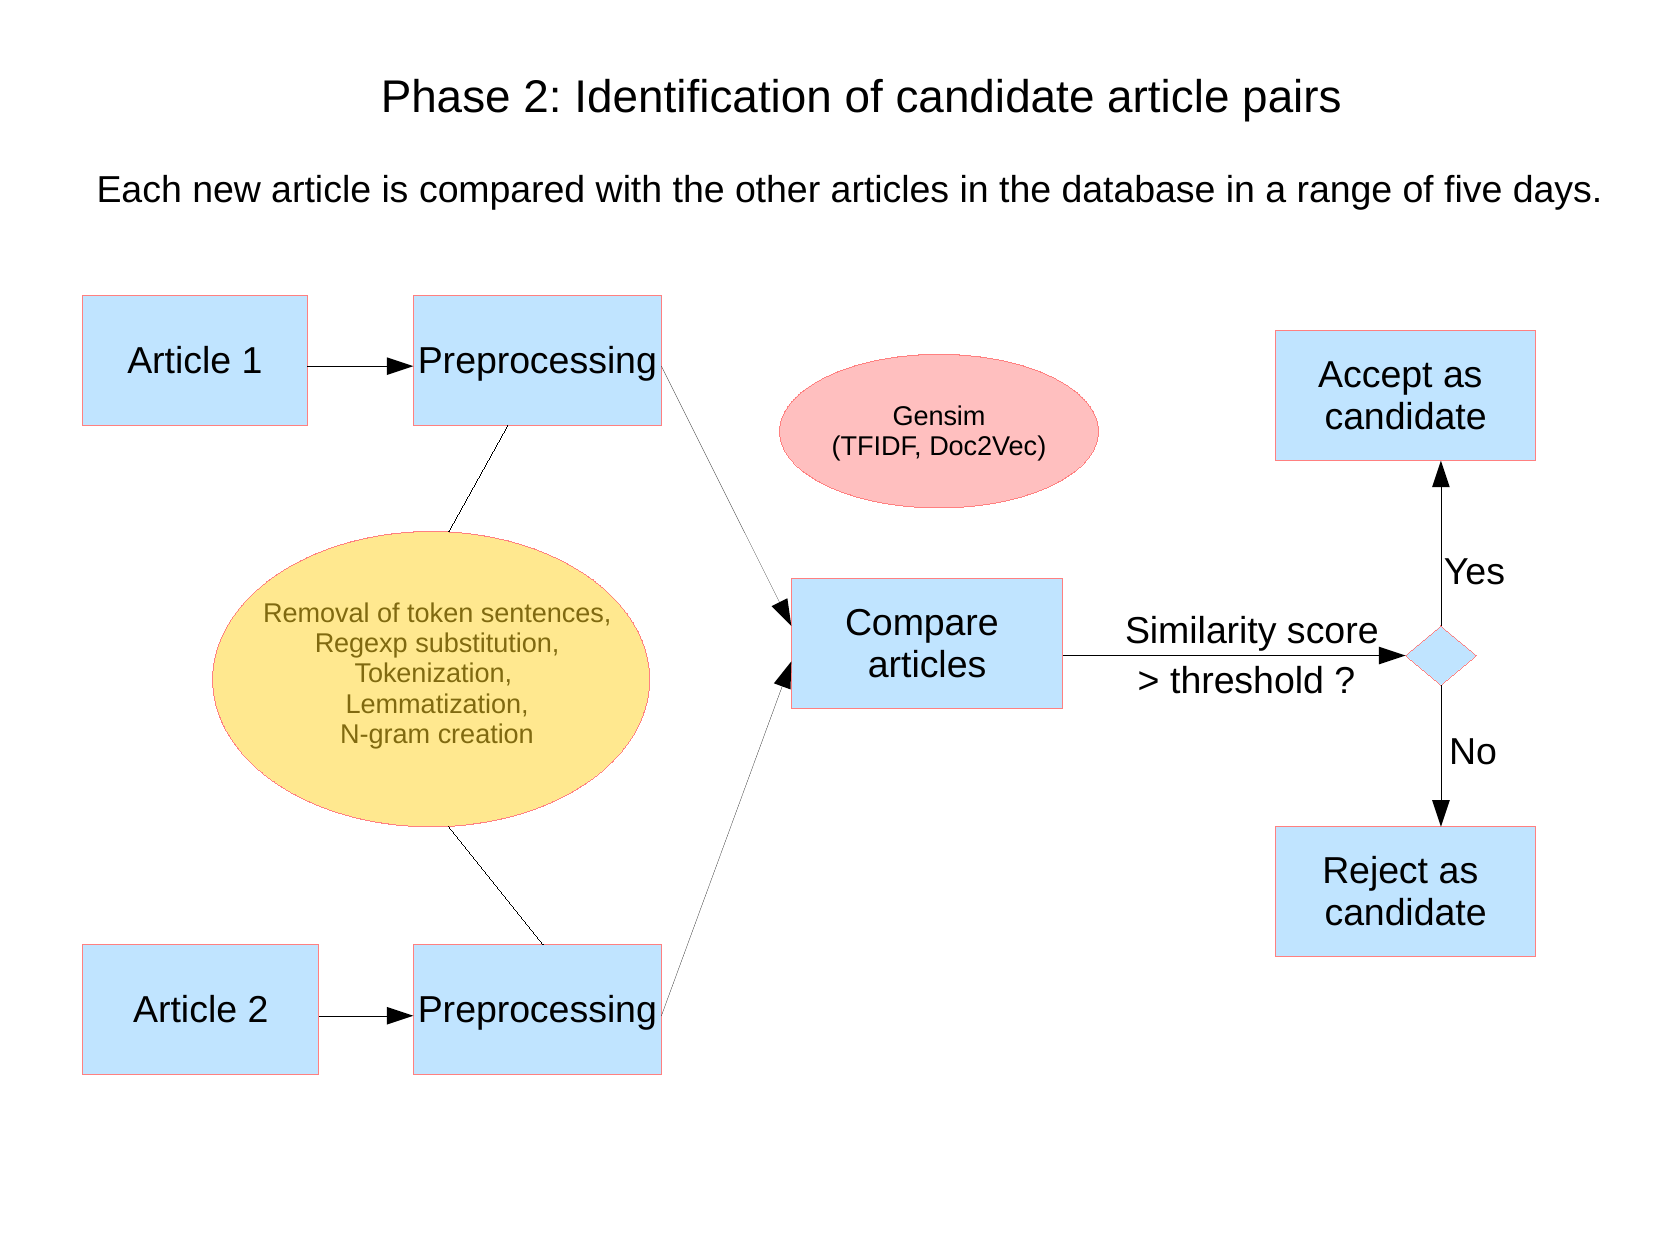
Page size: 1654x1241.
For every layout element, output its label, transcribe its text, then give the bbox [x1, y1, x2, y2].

text_box > threshold ? [1122, 651, 1371, 709]
text_box Phase 2: Identification of candidate article pairs [366, 63, 1371, 130]
text_box Reject as candidate [1275, 826, 1536, 957]
text_box Preprocessing [413, 944, 662, 1075]
text_box Each new article is compared with the other articles in the database in a range of five days. [81, 161, 1619, 260]
text_box [1406, 625, 1477, 686]
text_box Preprocessing [413, 295, 662, 426]
text_box Gensim (TFIDF, Doc2Vec) [779, 354, 1099, 508]
text_box Similarity score [1110, 602, 1394, 660]
text_box [212, 531, 650, 827]
text_box Article 2 [82, 944, 319, 1075]
text_box Removal of token sentences, Regexp substitution, Tokenization, Lemmatization, N-gram creation [236, 729, 638, 849]
text_box Article 1 [82, 295, 308, 426]
text_box Accept as candidate [1275, 330, 1536, 461]
text_box Compare articles [791, 578, 1063, 709]
text_box Yes [1429, 543, 1520, 601]
text_box No [1434, 722, 1512, 780]
